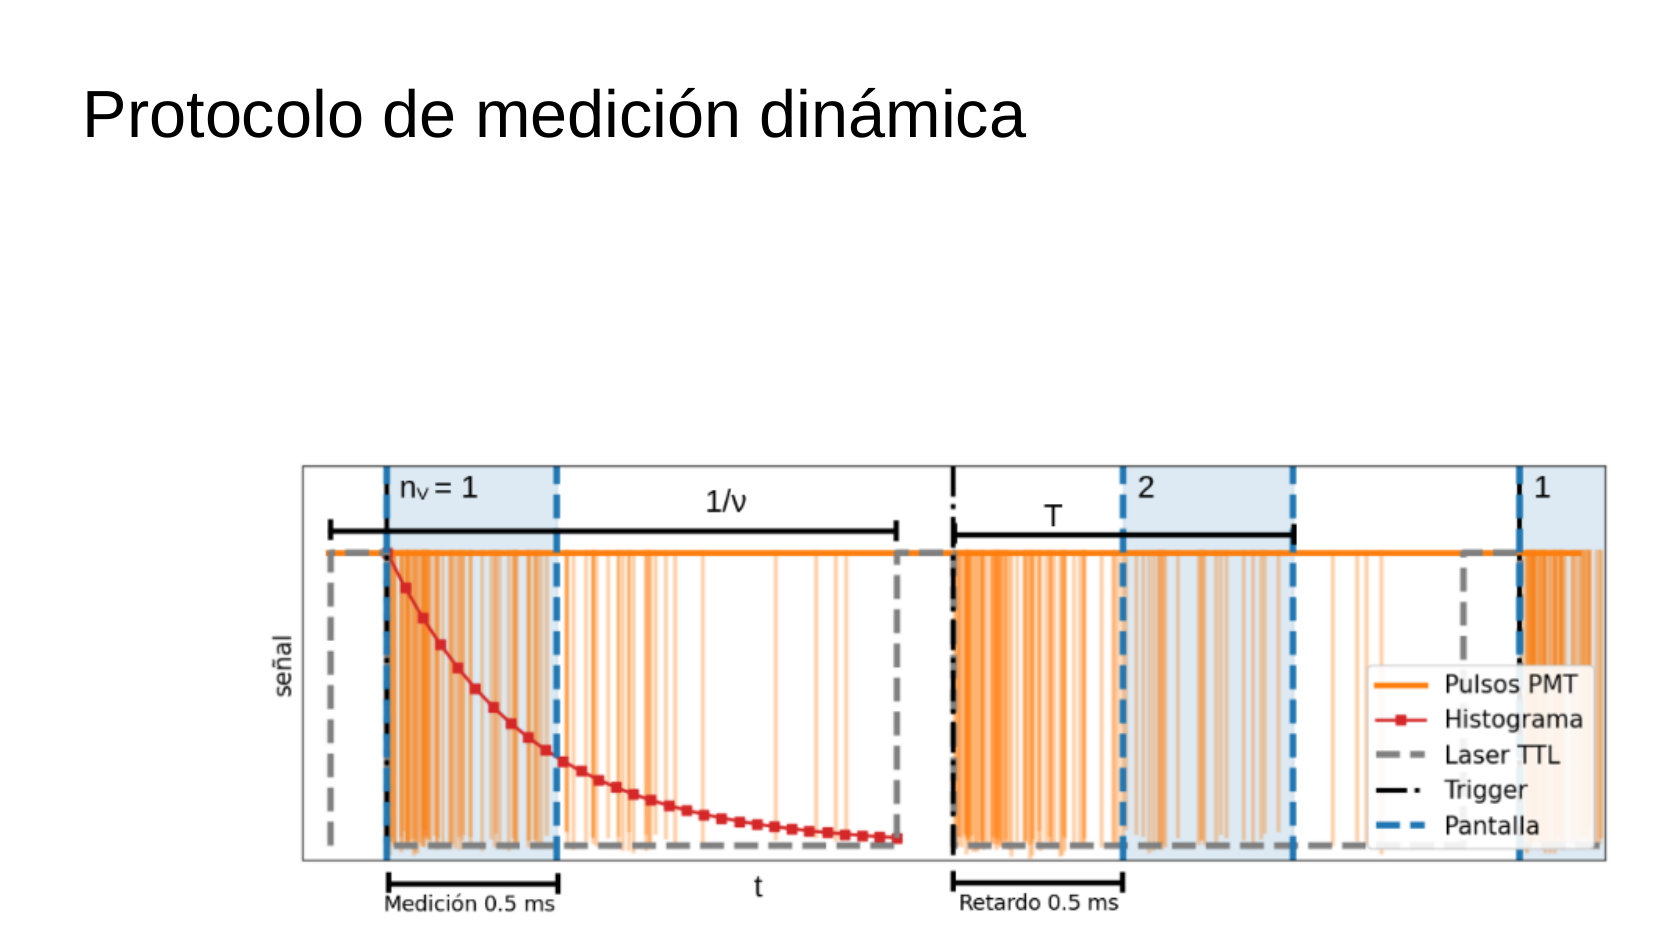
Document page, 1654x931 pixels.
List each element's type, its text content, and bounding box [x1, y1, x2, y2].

picture [201, 398, 1644, 931]
title Protocolo de medición dinámica [82, 37, 1571, 193]
